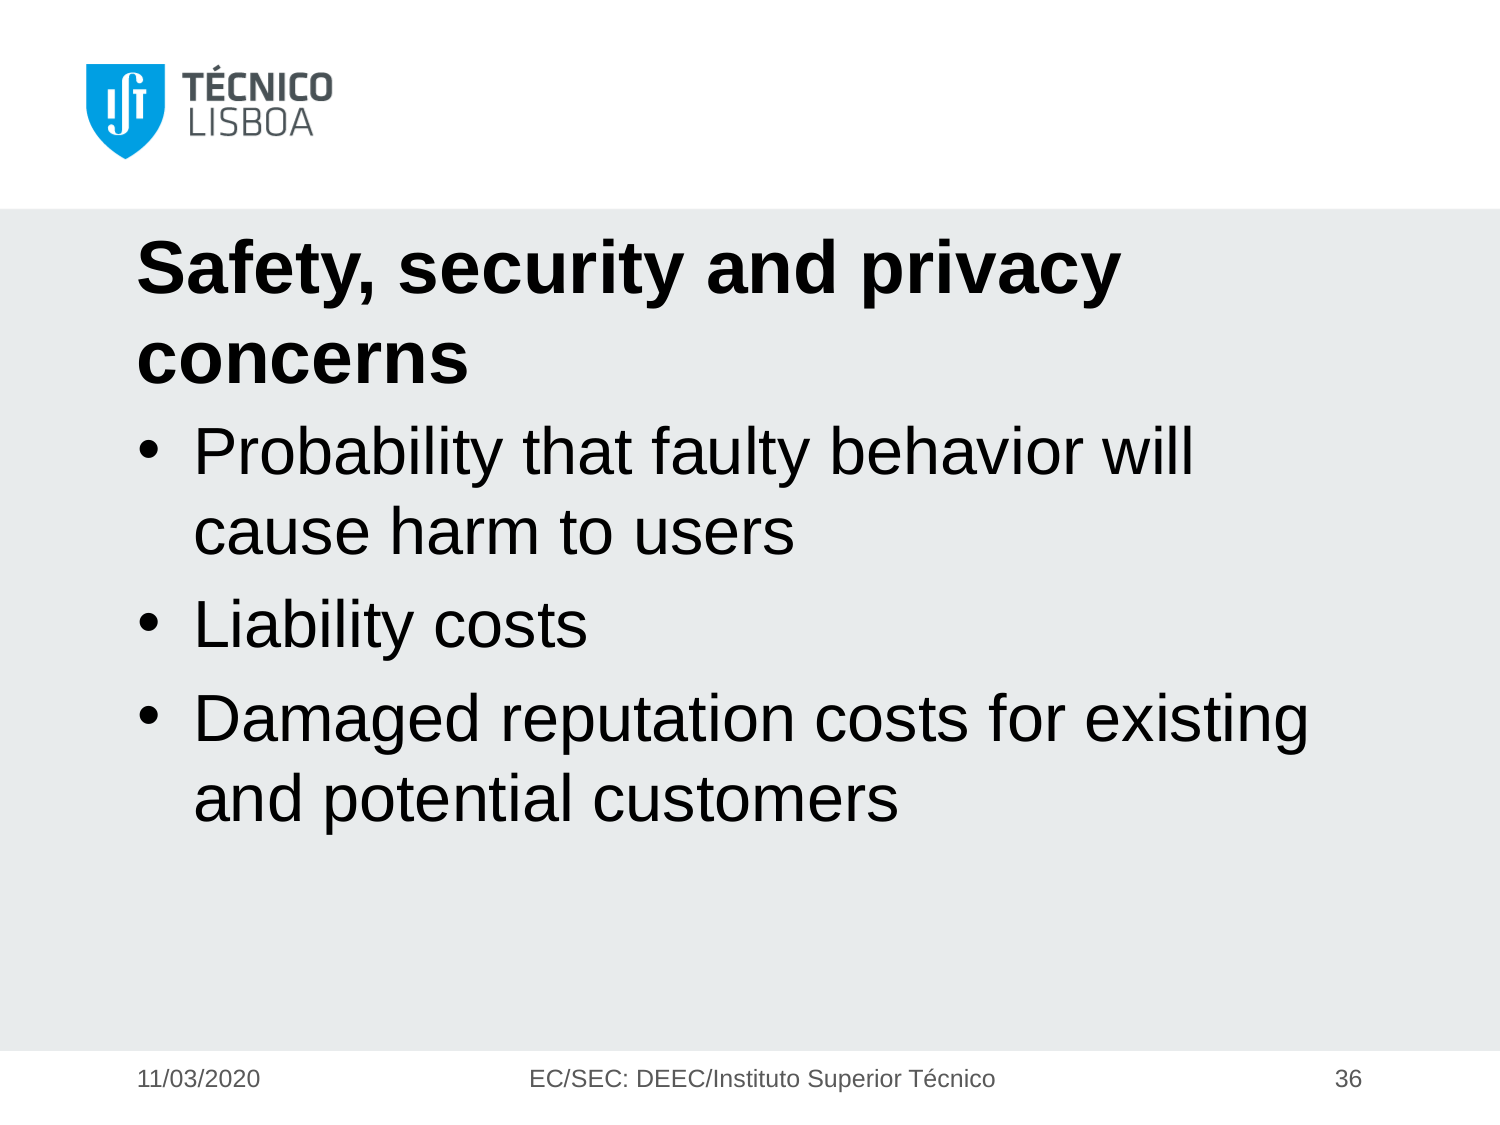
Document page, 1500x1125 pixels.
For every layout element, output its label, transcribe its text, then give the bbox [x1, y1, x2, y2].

title Safety, security and privacy concerns [121, 237, 1378, 381]
slide_number <number> [1077, 1052, 1378, 1103]
list Probability that faulty behavior will cause harm to users Liability costs Damaged reputation costs for existing and potential customers [121, 400, 1378, 1005]
footer EC/SEC: DEEC/Instituto Superior Técnico [512, 1052, 1021, 1103]
slide_number 11/03/2020 [121, 1052, 425, 1103]
picture [0, 0, 1500, 1125]
